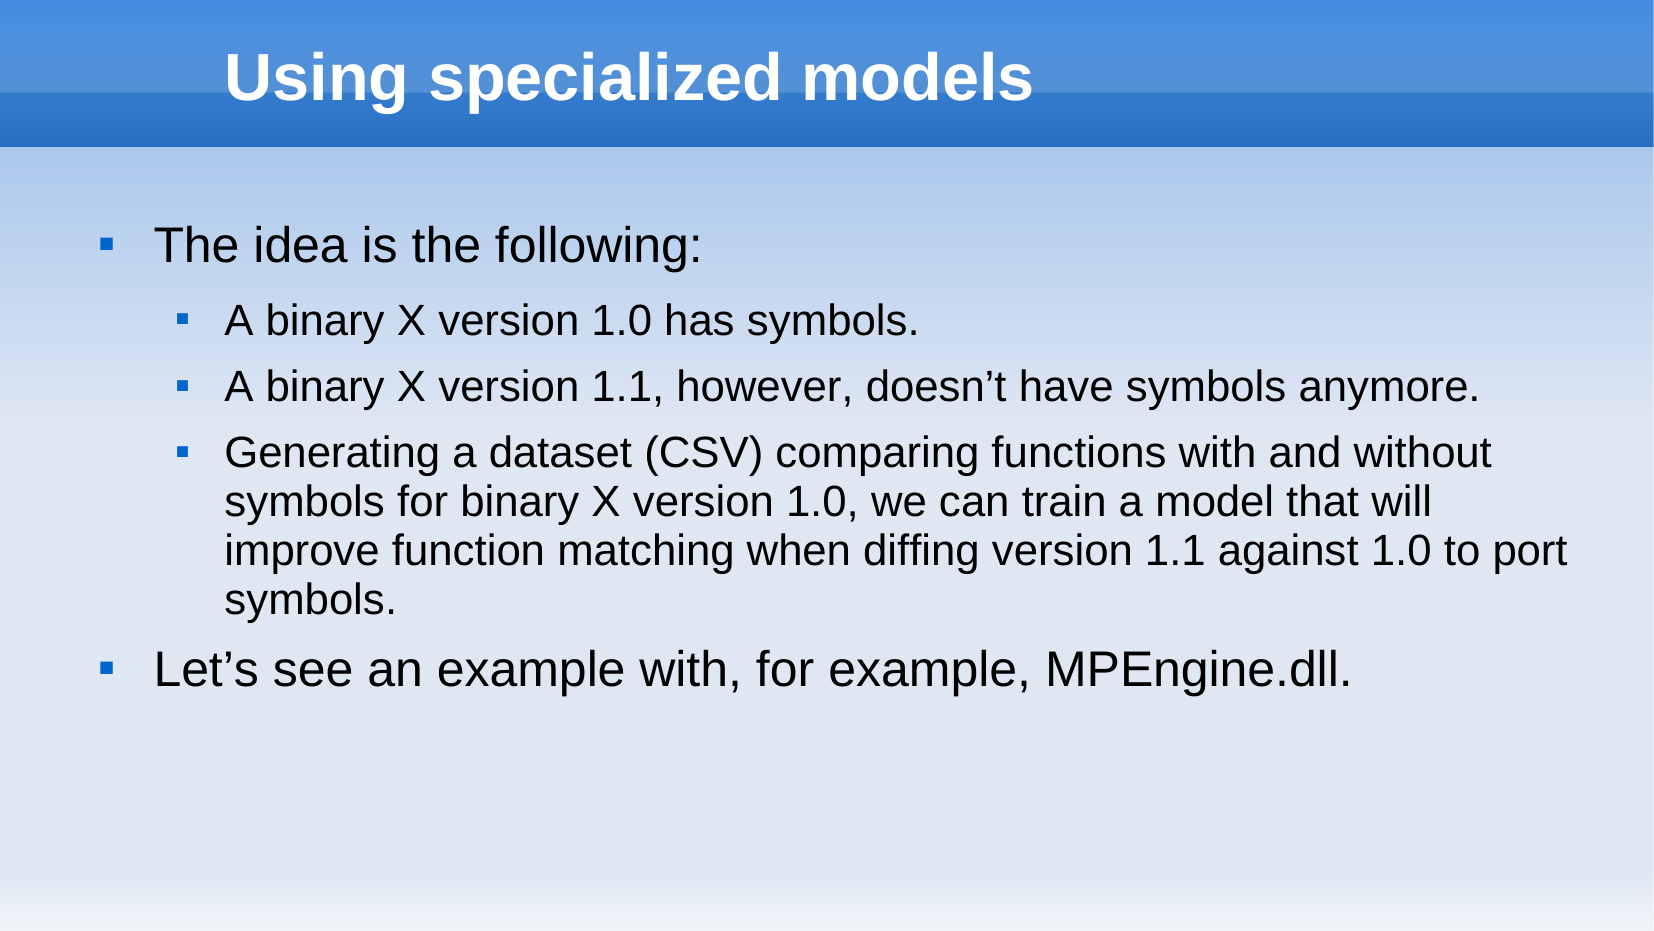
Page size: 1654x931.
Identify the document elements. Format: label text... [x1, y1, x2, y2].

title Using specialized models [76, 0, 1565, 156]
picture [0, 0, 1654, 931]
list The idea is the following: A binary X version 1.0 has symbols. A binary X version 1.1, however, doesn’t have symbols anymore. Generating a dataset (CSV) comparing functions with and without symbols for binary X version 1.0, we can train a model that will improve function matching when diffing version 1.1 against 1.0 to port symbols. Let’s see an example with, for example, MPEngine.dll. [82, 217, 1571, 832]
